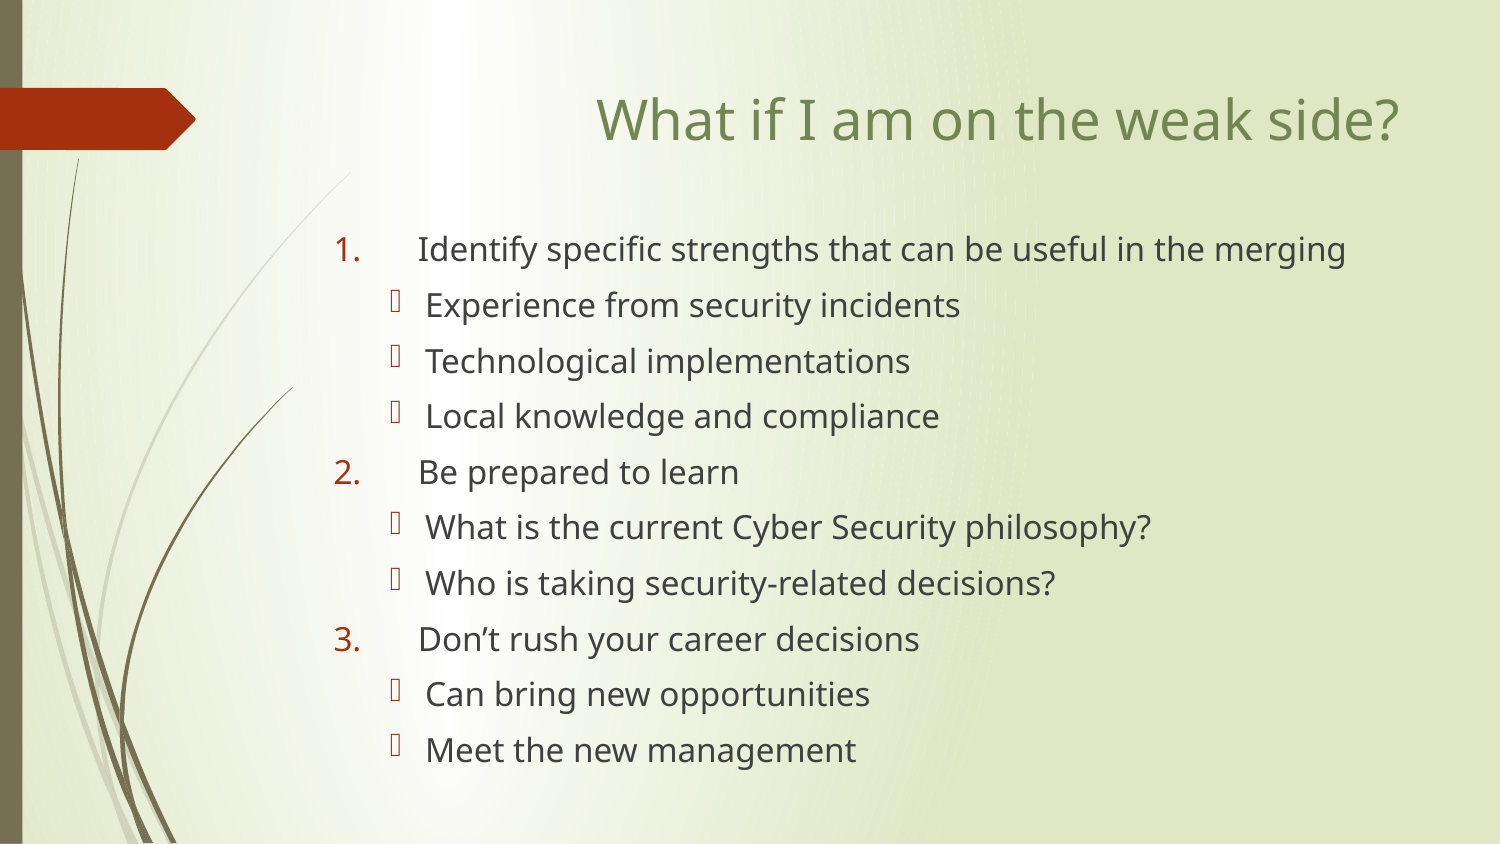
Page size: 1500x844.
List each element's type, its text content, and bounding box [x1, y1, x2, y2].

list Identify specific strengths that can be useful in the merging Experience from security incidents Technological implementations Local knowledge and compliance Be prepared to learn What is the current Cyber Security philosophy? Who is taking security-related decisions? Don’t rush your career decisions Can bring new opportunities Meet the new management [318, 221, 1416, 686]
title What if I am on the weak side? [319, 76, 1416, 221]
